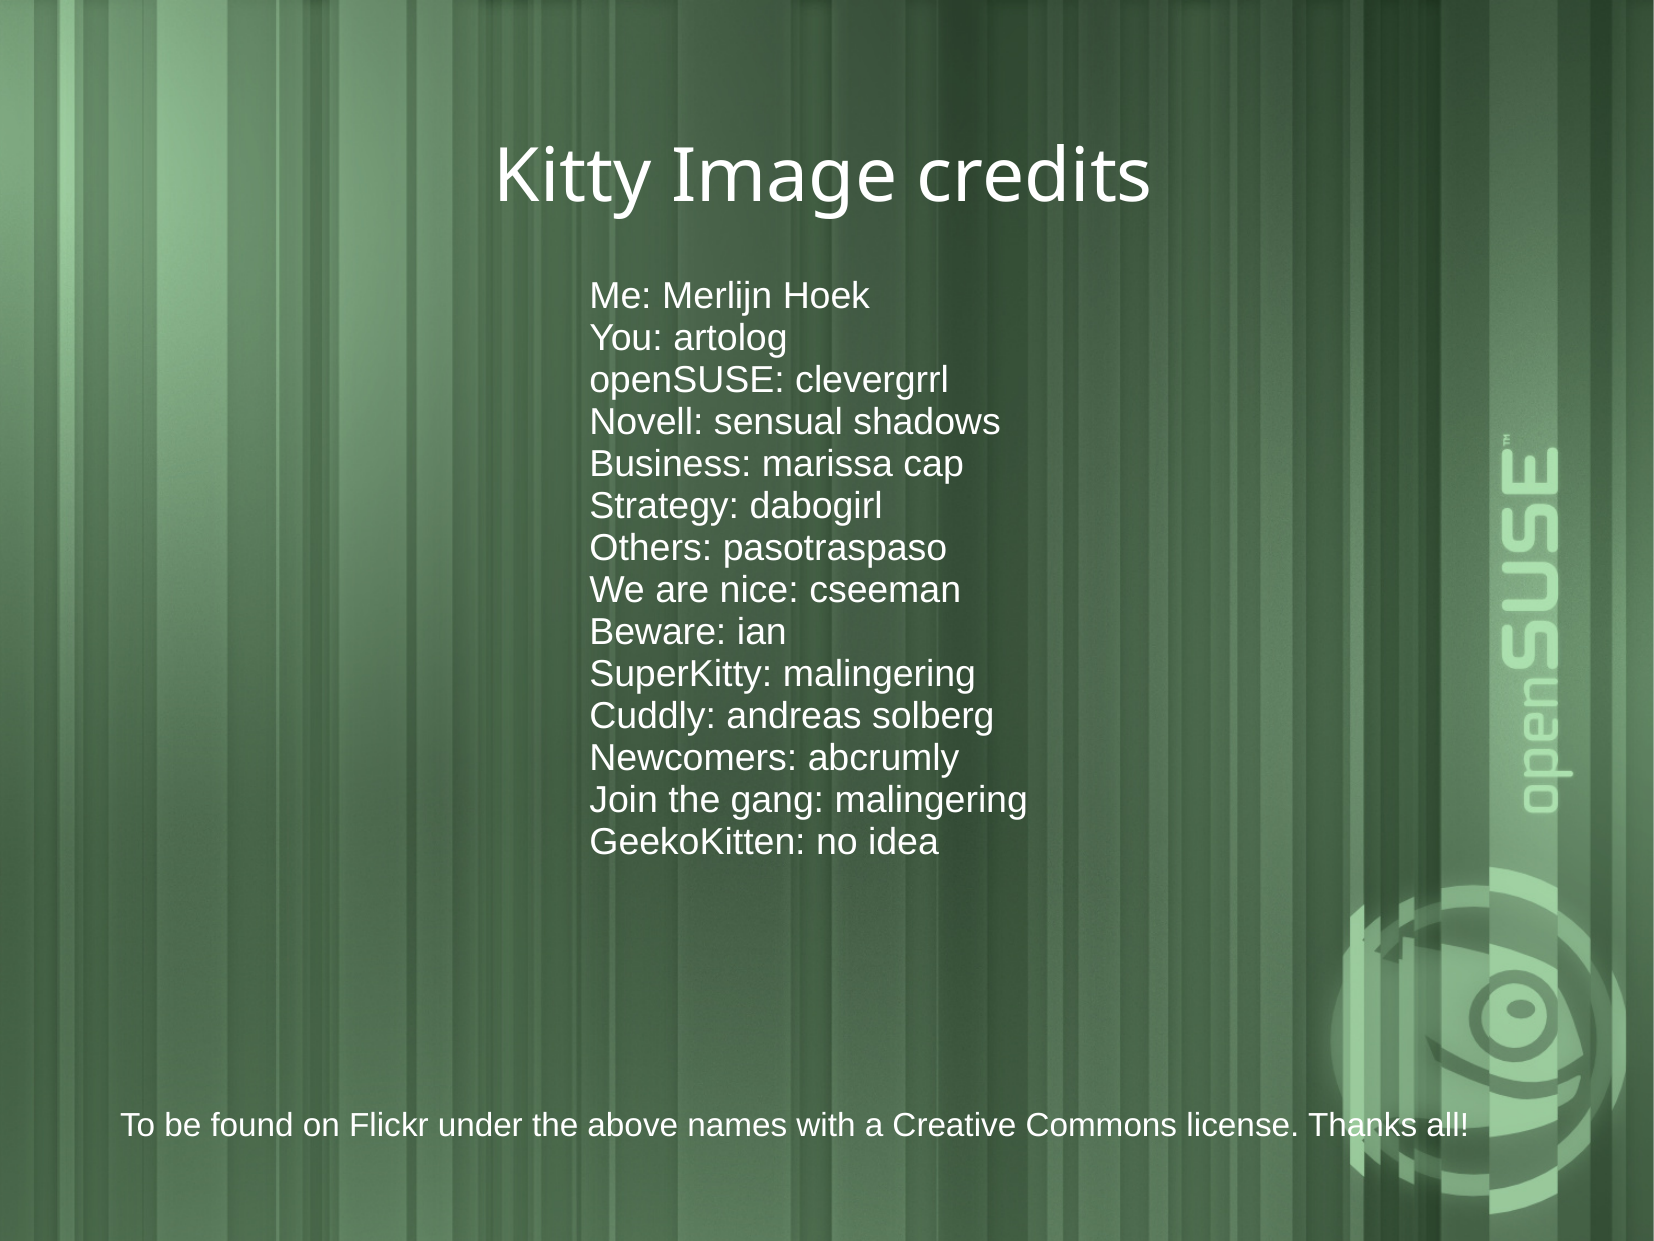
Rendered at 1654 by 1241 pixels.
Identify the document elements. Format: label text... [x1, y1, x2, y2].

picture [0, 0, 1654, 1241]
text_box Kitty Image credits [79, 113, 1568, 254]
text_box To be found on Flickr under the above names with a Creative Commons license. Thanks all! [62, 1099, 1530, 1203]
text_box Me: Merlijn Hoek You: artolog openSUSE: clevergrrl Novell: sensual shadows Business: marissa cap Strategy: dabogirl Others: pasotraspaso We are nice: cseeman Beware: ian SuperKitty: malingering Cuddly: andreas solberg Newcomers: abcrumly Join the gang: malingering GeekoKitten: no idea [574, 266, 1303, 971]
